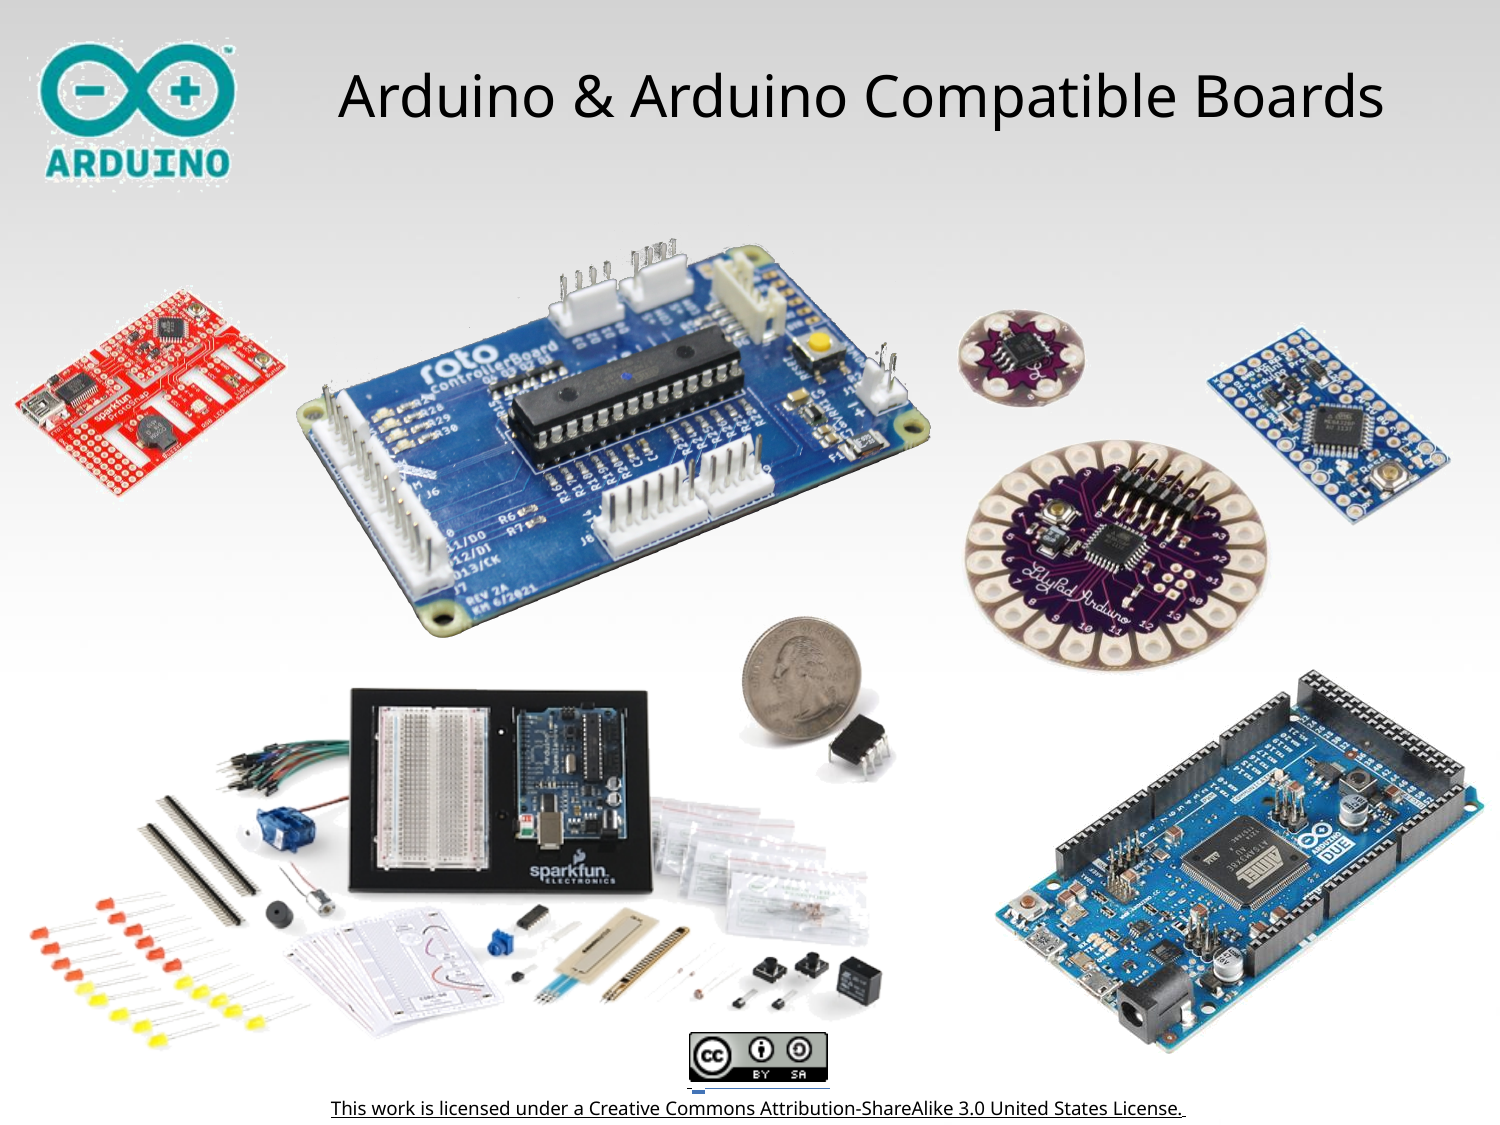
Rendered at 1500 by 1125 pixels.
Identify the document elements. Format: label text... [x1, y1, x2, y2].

picture [0, 0, 1500, 1125]
title Arduino & Arduino Compatible Boards [246, 0, 1500, 188]
